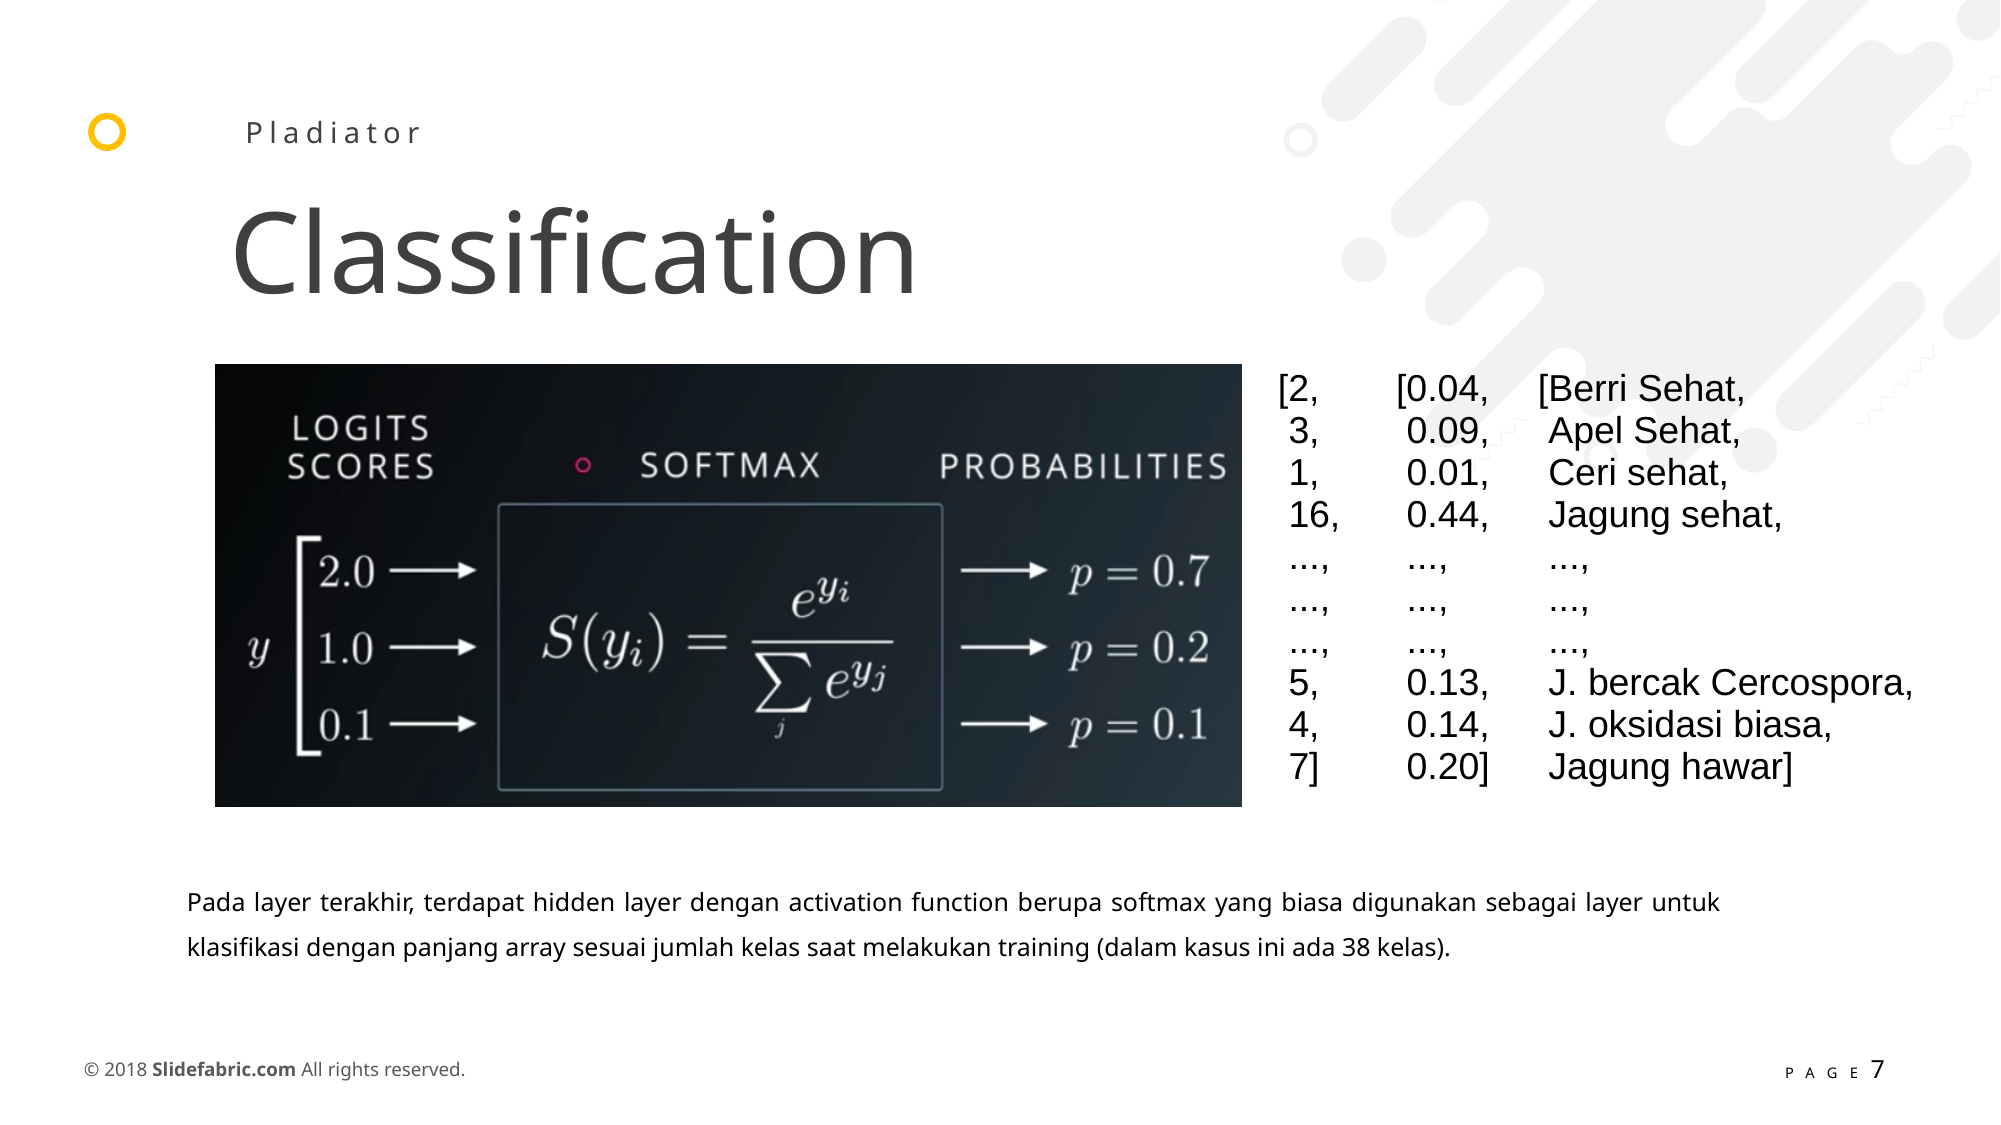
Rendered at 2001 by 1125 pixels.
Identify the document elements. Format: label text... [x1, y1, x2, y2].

text_box [0.04, 0.09, 0.01, 0.44, ..., ..., ..., 0.13, 0.14, 0.20] [1381, 360, 1505, 796]
text_box [88, 113, 127, 151]
text_box Classification [214, 173, 937, 324]
text_box Pada layer terakhir, terdapat hidden layer dengan activation function berupa softmax yang biasa digunakan sebagai layer untuk klasifikasi dengan panjang array sesuai jumlah kelas saat melakukan training (dalam kasus ini ada 38 kelas). [172, 864, 1738, 970]
text_box Pladiator [230, 106, 435, 157]
picture [215, 364, 1242, 807]
text_box [Berri Sehat, Apel Sehat, Ceri sehat, Jagung sehat, ..., ..., ..., J. bercak Cercospora, J. oksidasi biasa, Jagung hawar] [1523, 360, 1930, 796]
text_box [2, 3, 1, 16, ..., ..., ..., 5, 4, 7] [1263, 360, 1356, 795]
